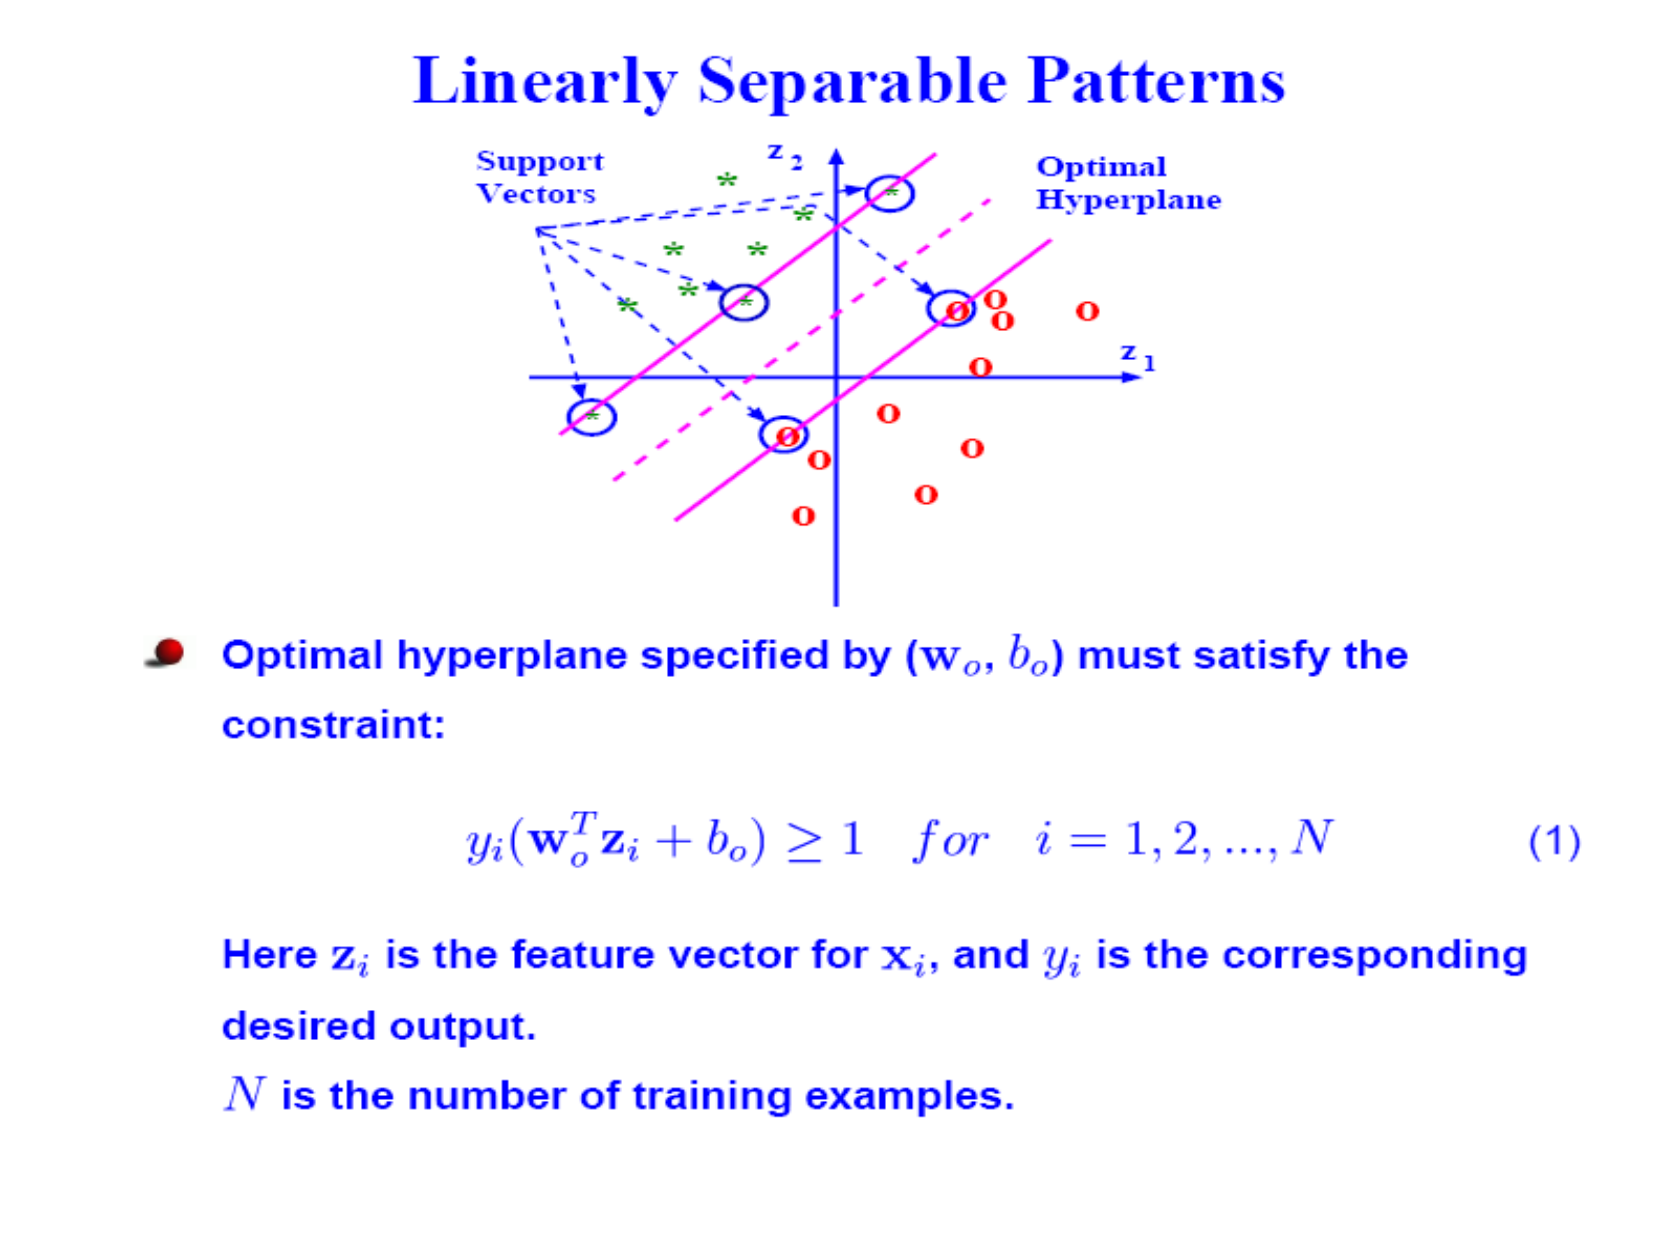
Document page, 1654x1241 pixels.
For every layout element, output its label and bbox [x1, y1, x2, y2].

picture [75, 47, 1609, 1126]
